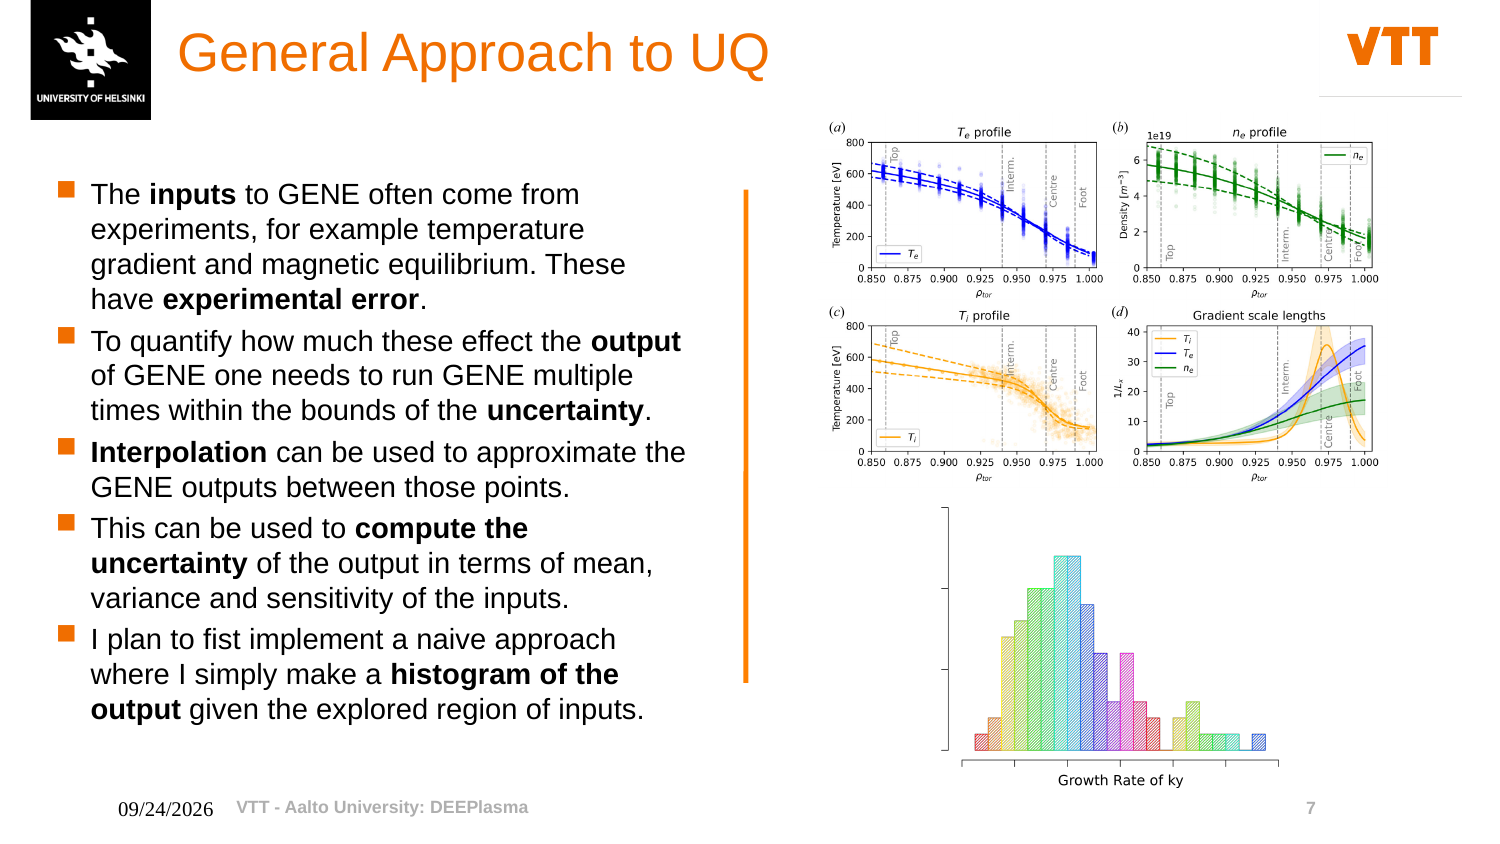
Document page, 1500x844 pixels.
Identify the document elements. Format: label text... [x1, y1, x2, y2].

picture [30, 0, 151, 120]
picture [818, 112, 1388, 488]
picture [941, 507, 1279, 788]
list The inputs to GENE often come from experiments, for example temperature gradient and magnetic equilibrium. These have experimental error. To quantify how much these effect the output of GENE one needs to run GENE multiple times within the bounds of the uncertainty. Interpolation can be used to approximate the GENE outputs between those points. This can be used to compute the uncertainty of the output in terms of mean, variance and sensitivity of the inputs. I plan to fist implement a naive approach where I simply make a histogram of the output given the explored region of inputs. [55, 175, 693, 804]
title General Approach to UQ [177, 19, 1317, 81]
